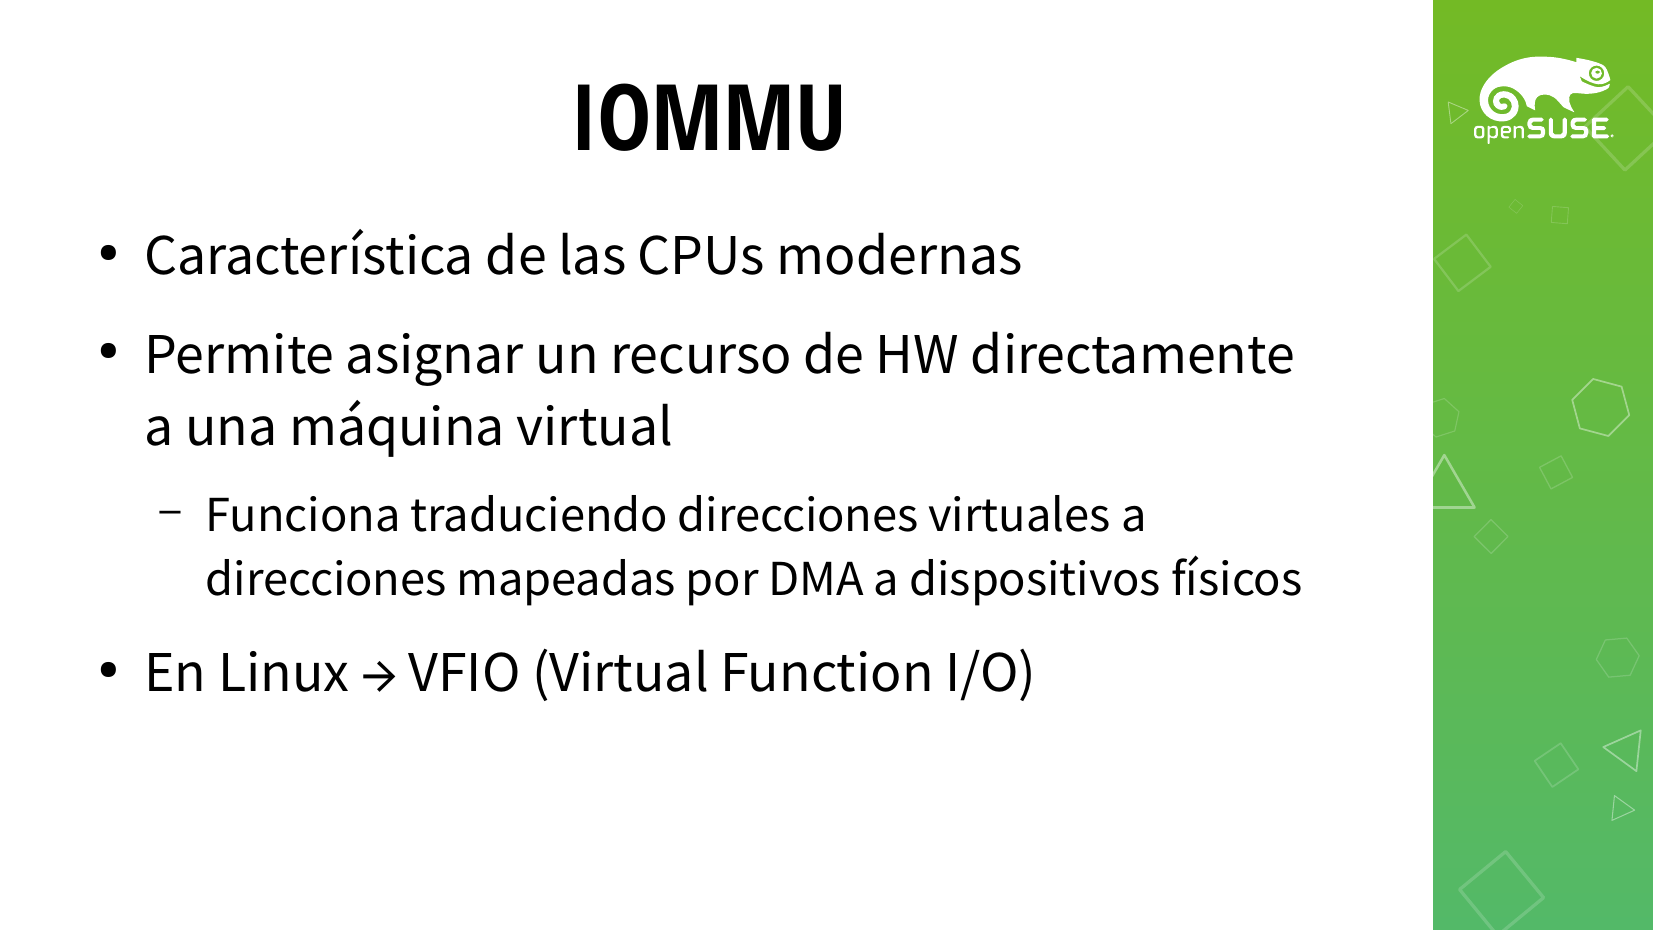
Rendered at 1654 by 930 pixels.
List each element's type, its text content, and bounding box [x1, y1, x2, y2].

title IOMMU [82, 37, 1336, 193]
list Característica de las CPUs modernas Permite asignar un recurso de HW directamente a una máquina virtual Funciona traduciendo direcciones virtuales a direcciones mapeadas por DMA a dispositivos físicos En Linux → VFIO (Virtual Function I/O) [82, 217, 1336, 757]
